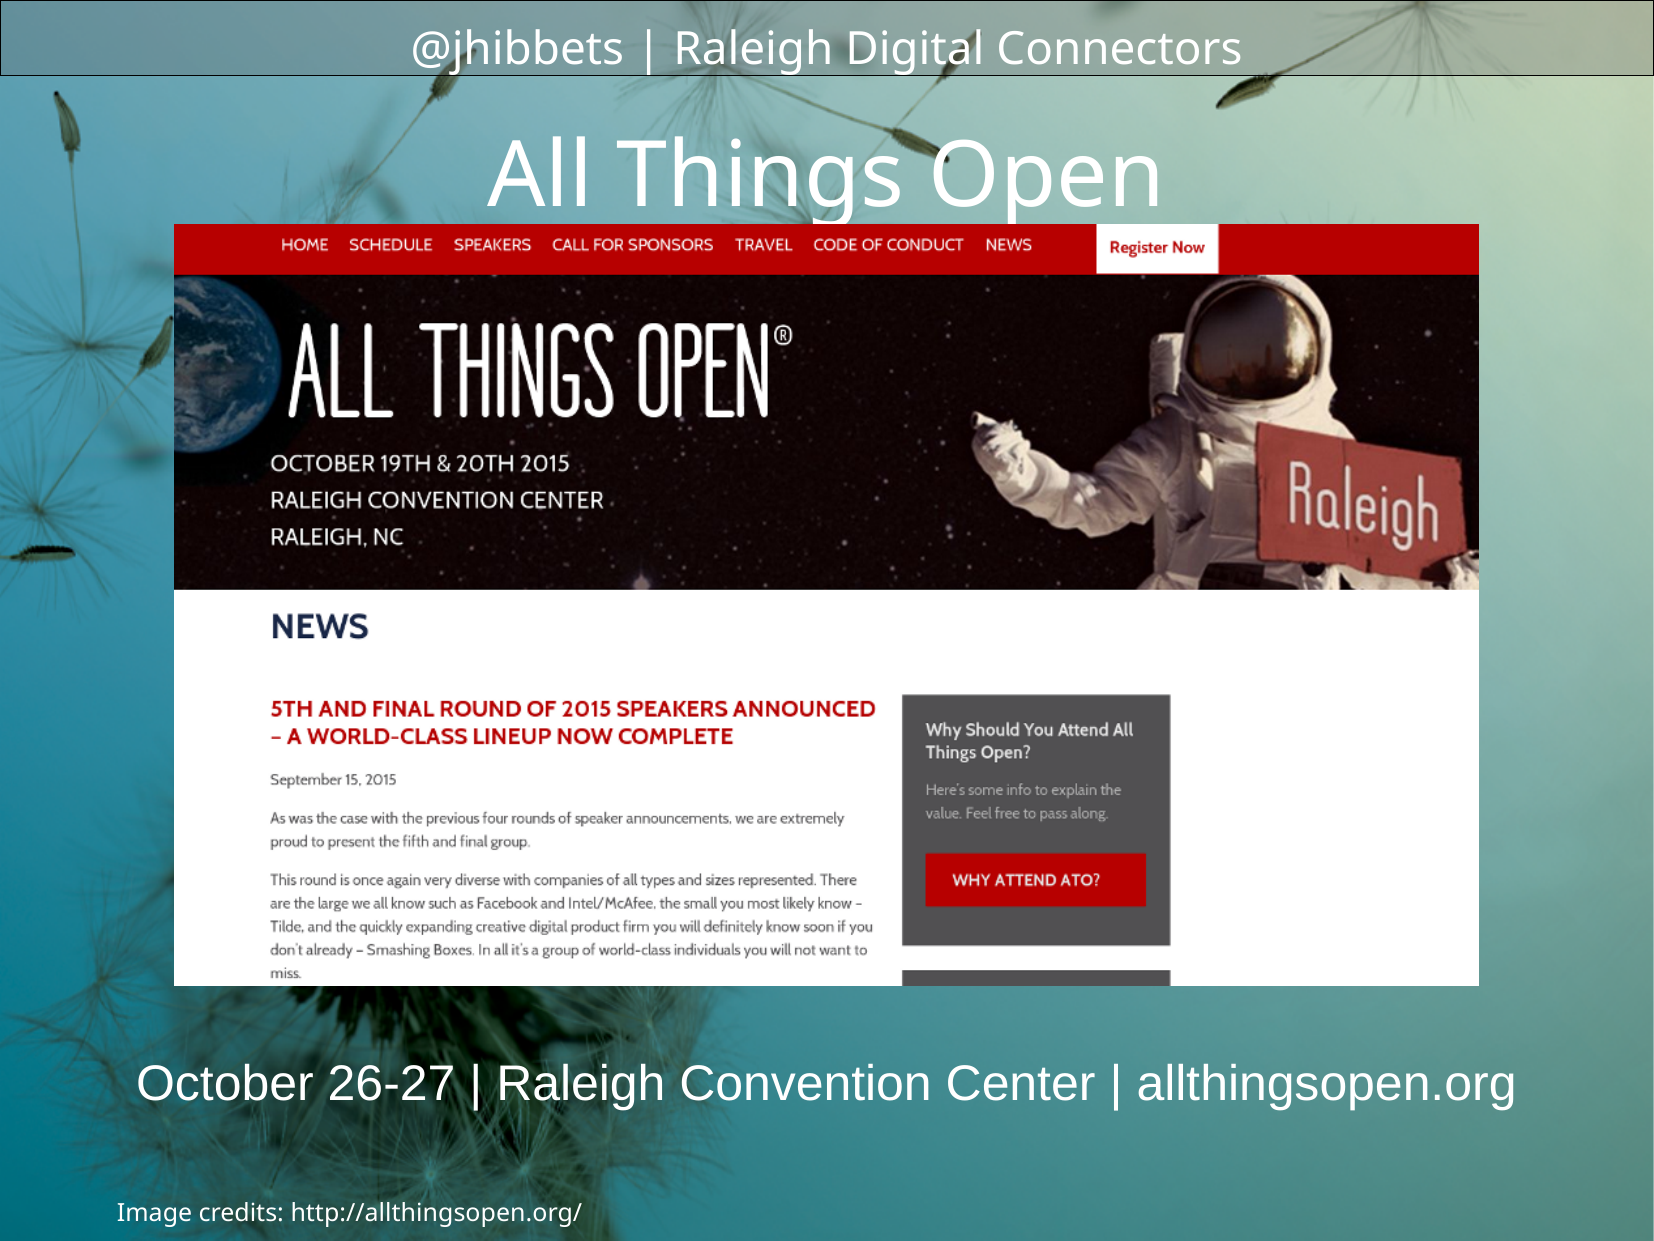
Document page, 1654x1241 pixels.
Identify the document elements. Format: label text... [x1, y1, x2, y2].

picture [0, 76, 1654, 1241]
text_box October 26-27 | Raleigh Convention Center | allthingsopen.org [121, 1047, 1533, 1118]
title All Things Open [82, 67, 1571, 275]
text_box Image credits: http://allthingsopen.org/ [102, 1187, 1006, 1231]
